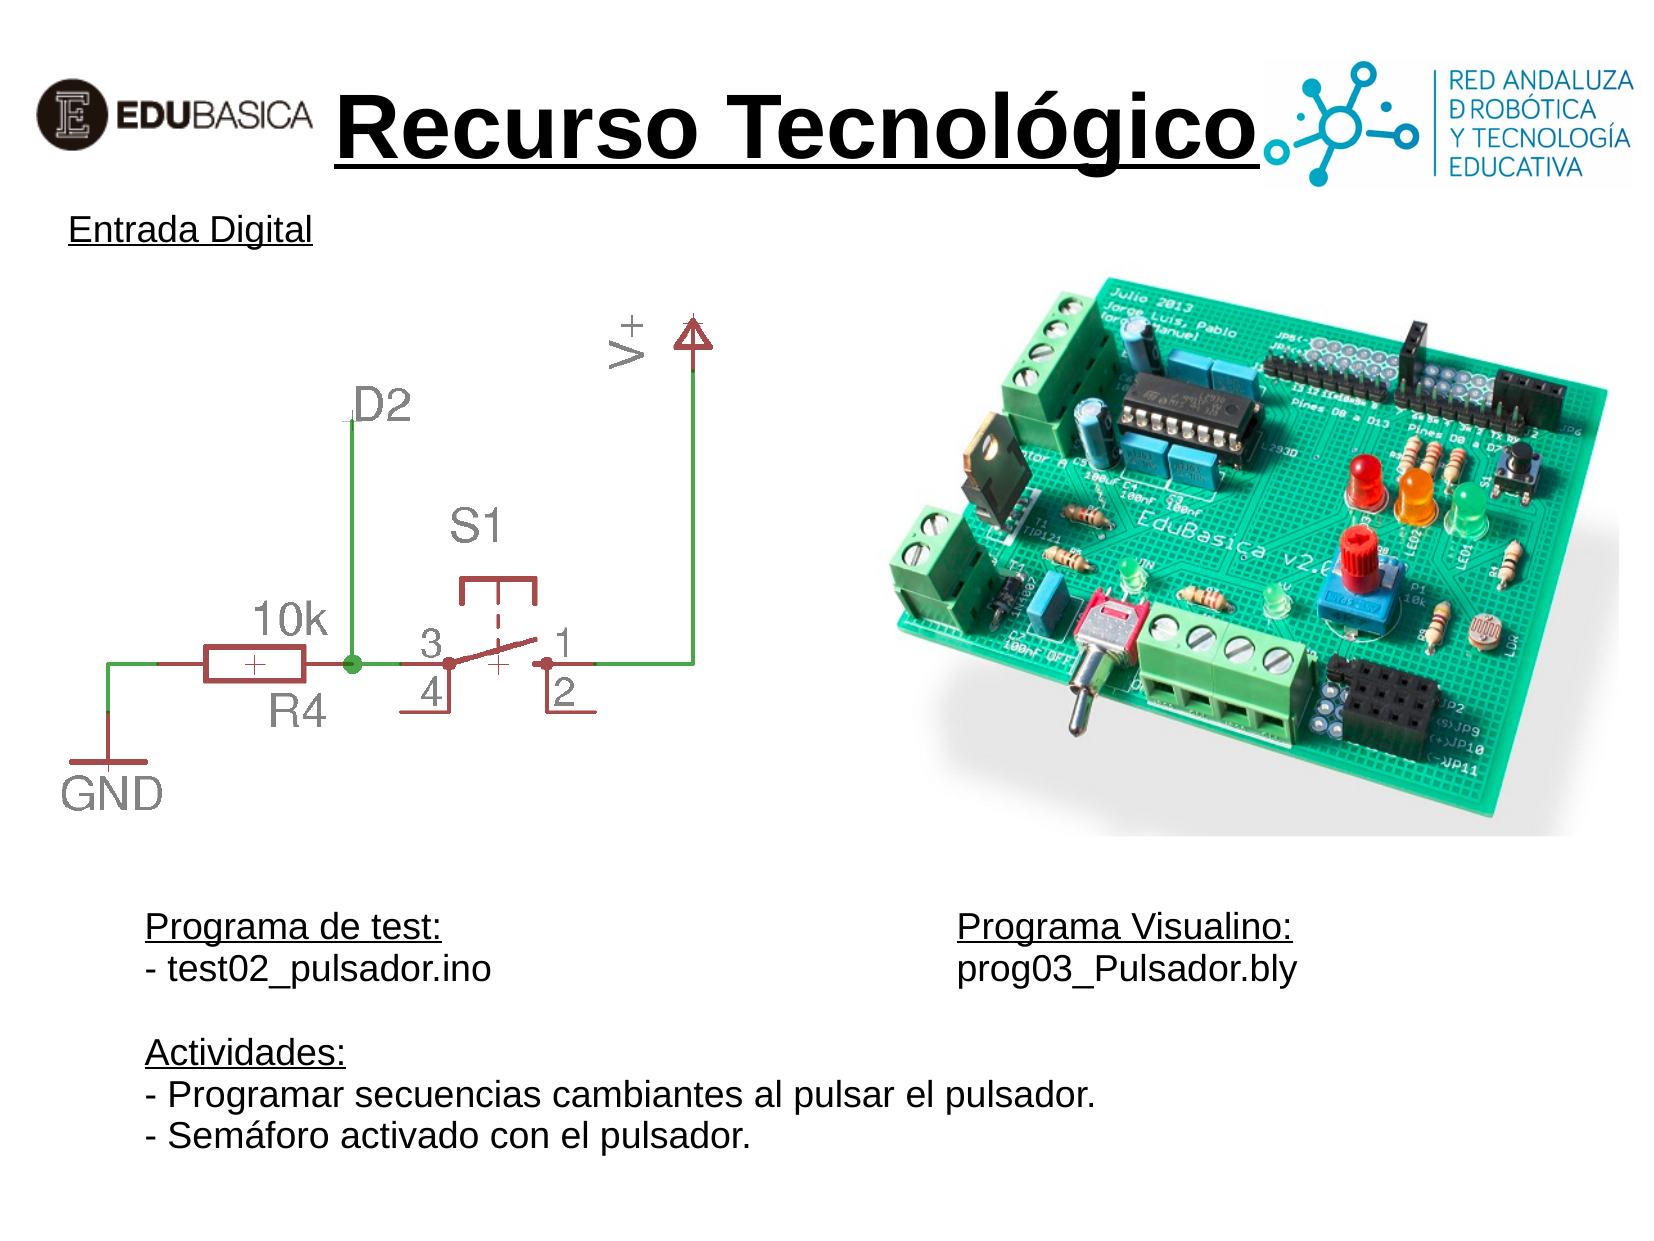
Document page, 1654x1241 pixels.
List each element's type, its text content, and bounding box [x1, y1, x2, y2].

text_box Programa de test: Programa Visualino: - test02_pulsador.ino prog03_Pulsador.bly Actividades: - Programar secuencias cambiantes al pulsar el pulsador. - Semáforo activado con el pulsador. [129, 897, 1607, 1165]
picture [875, 261, 1619, 839]
text_box Entrada Digital [53, 200, 329, 258]
title Recurso Tecnológico [53, 23, 1542, 231]
picture [35, 77, 316, 154]
picture [35, 297, 728, 821]
picture [1263, 59, 1636, 190]
